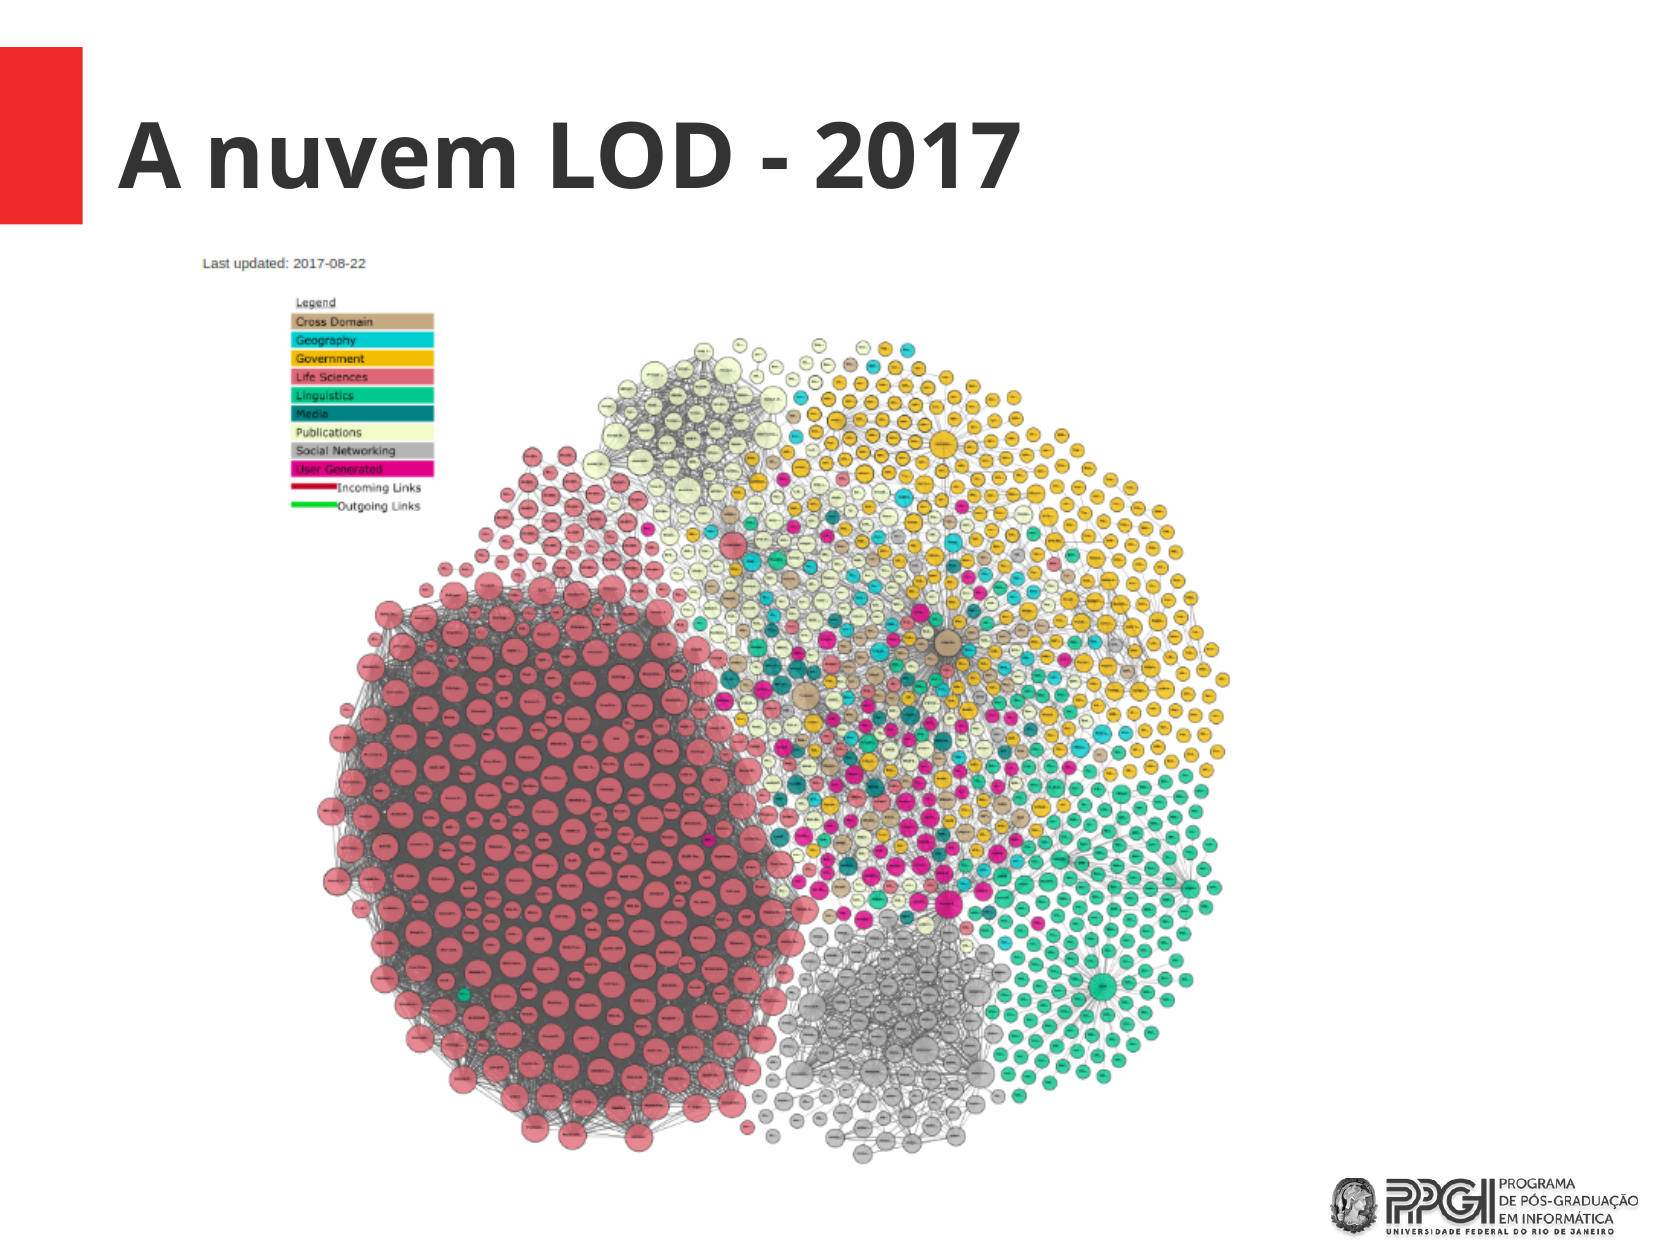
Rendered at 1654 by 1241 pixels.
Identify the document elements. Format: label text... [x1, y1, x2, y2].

picture [64, 247, 1462, 1179]
title A nuvem LOD - 2017 [118, 49, 1571, 257]
